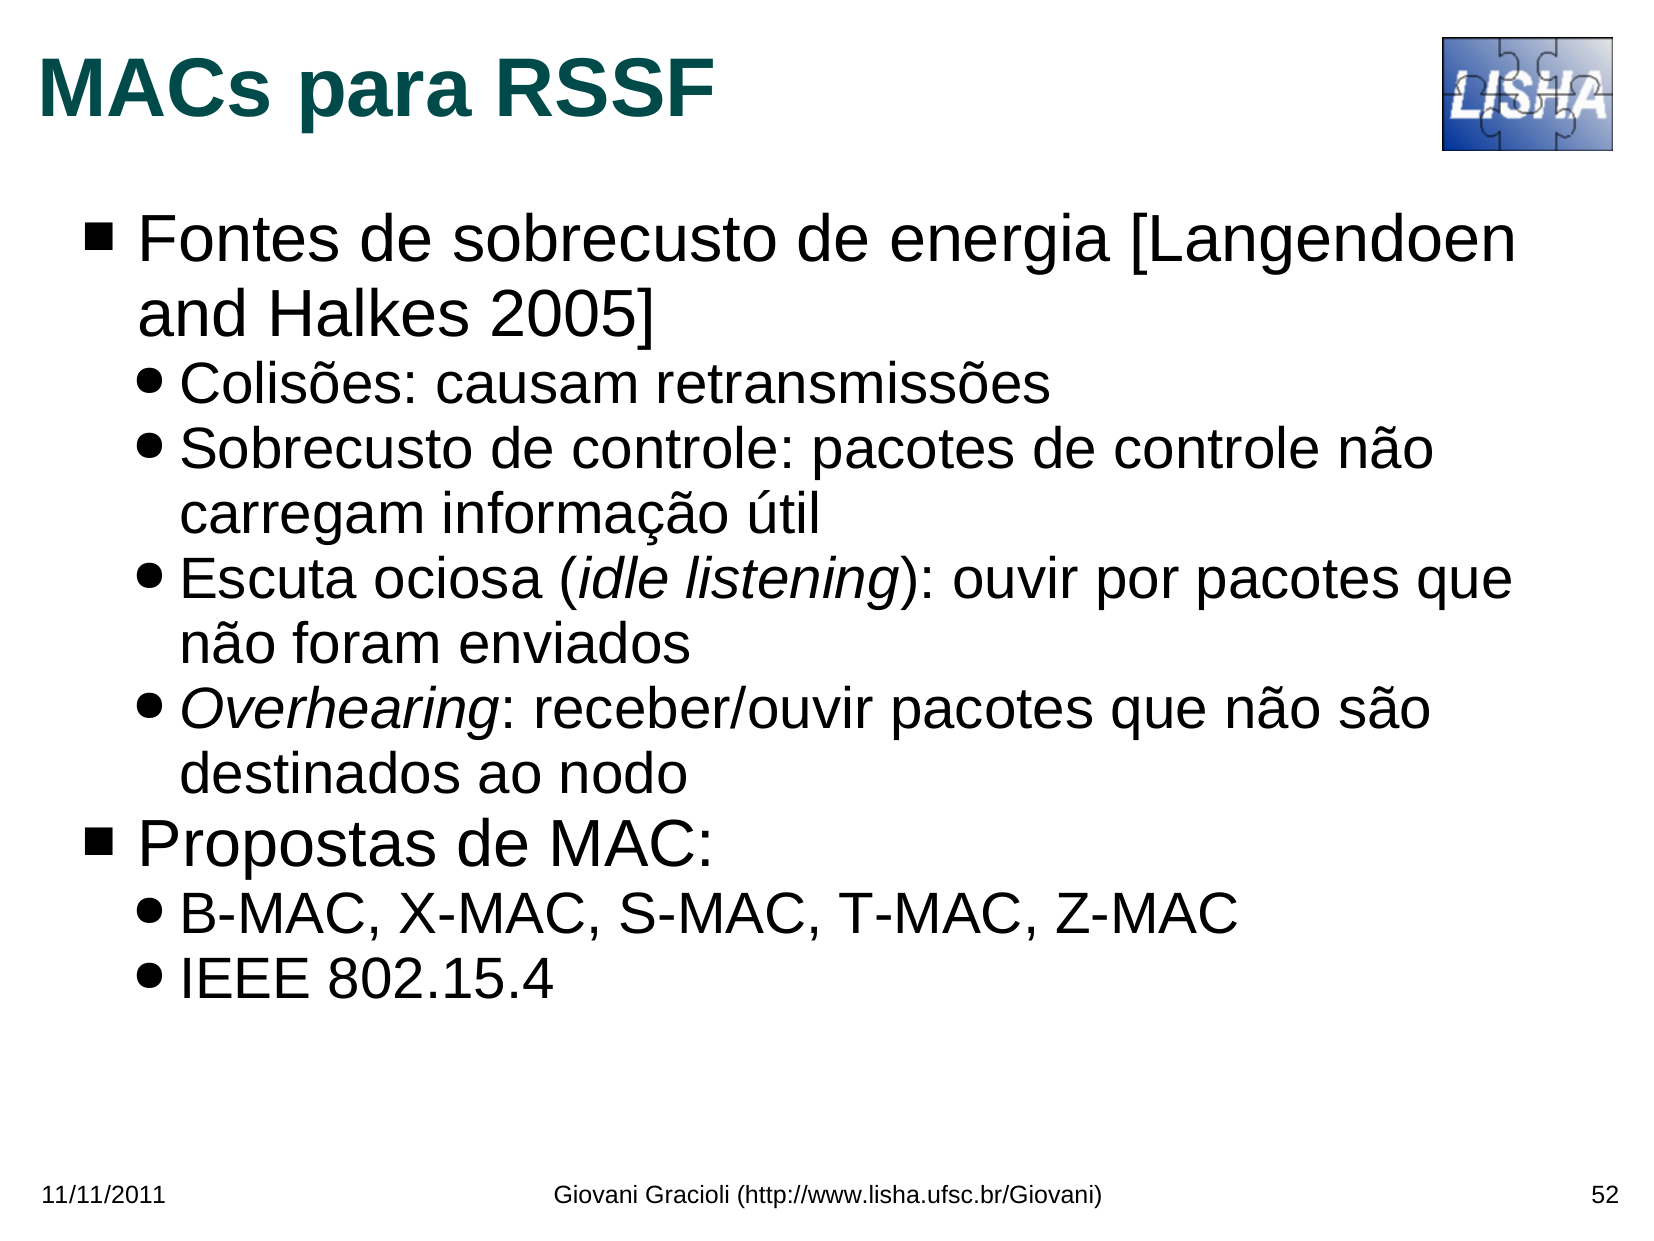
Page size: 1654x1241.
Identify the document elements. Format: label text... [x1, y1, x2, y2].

title MACs para RSSF [37, 37, 1426, 151]
list Fontes de sobrecusto de energia [Langendoen and Halkes 2005] Colisões: causam retransmissões Sobrecusto de controle: pacotes de controle não carregam informação útil Escuta ociosa (idle listening): ouvir por pacotes que não foram enviados Overhearing: receber/ouvir pacotes que não são destinados ao nodo Propostas de MAC: B-MAC, X-MAC, S-MAC, T-MAC, Z-MAC IEEE 802.15.4 [37, 201, 1613, 1139]
picture [1442, 37, 1613, 151]
